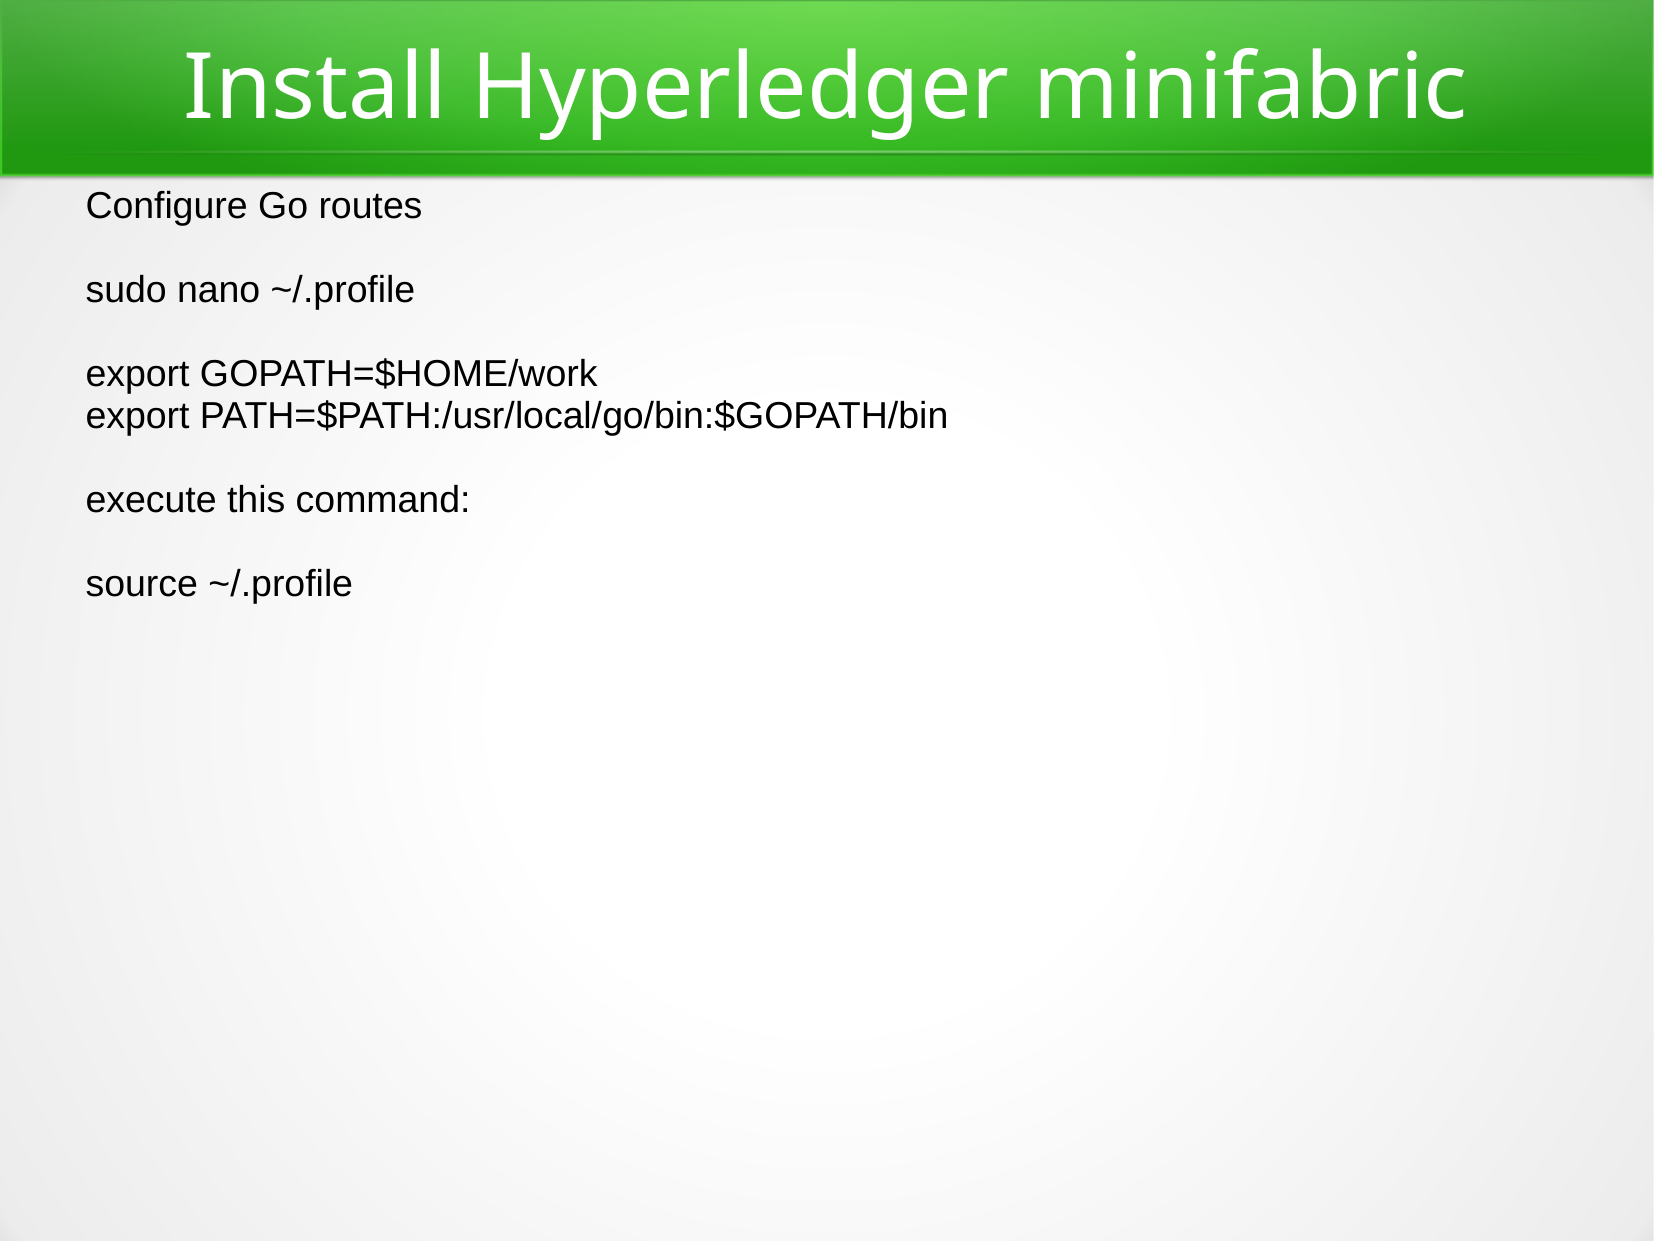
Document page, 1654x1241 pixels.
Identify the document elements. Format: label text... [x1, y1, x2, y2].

title Install Hyperledger minifabric [82, 11, 1571, 154]
picture [0, 0, 1654, 1241]
text_box Configure Go routes sudo nano ~/.profile export GOPATH=$HOME/work export PATH=$PATH:/usr/local/go/bin:$GOPATH/bin execute this command: source ~/.profile [35, 177, 1619, 612]
